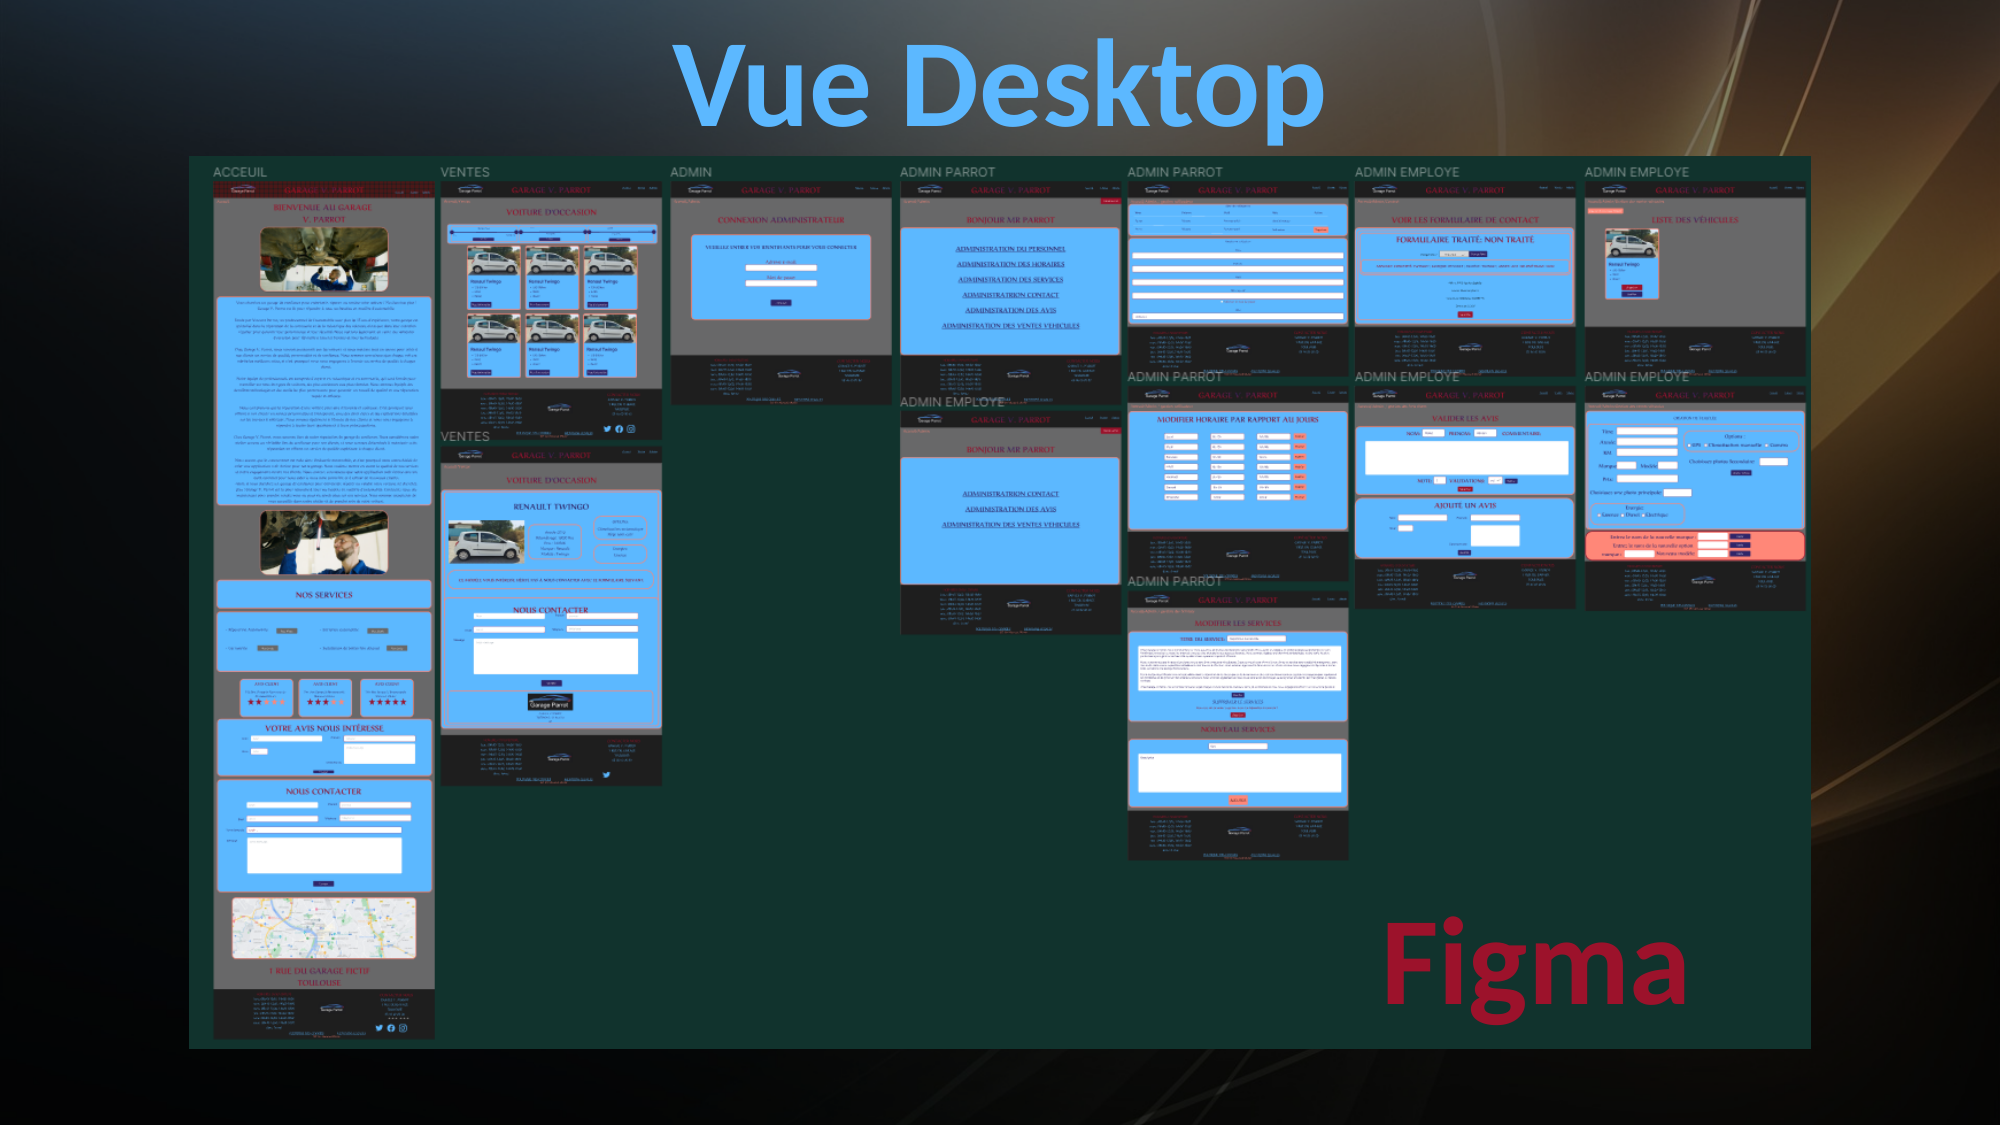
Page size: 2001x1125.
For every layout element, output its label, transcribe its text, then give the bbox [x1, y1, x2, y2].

picture [0, 0, 2000, 1125]
text_box Figma [1322, 889, 1750, 1049]
subtitle Vue Desktop [249, 10, 1750, 156]
